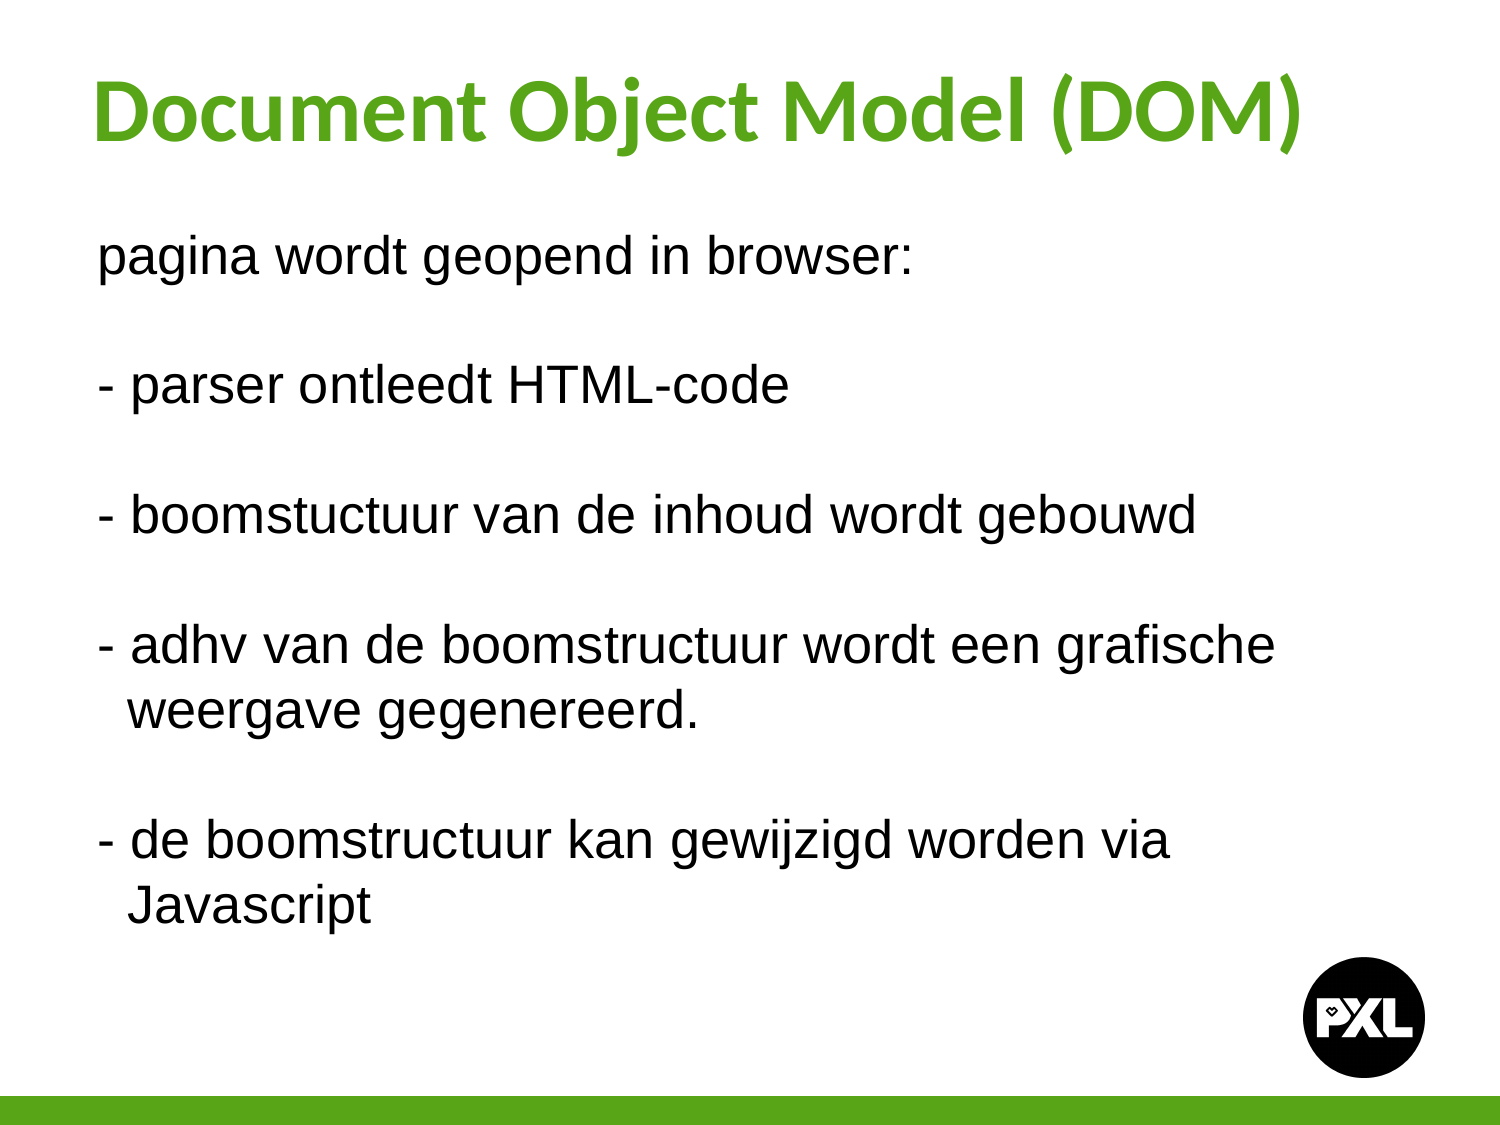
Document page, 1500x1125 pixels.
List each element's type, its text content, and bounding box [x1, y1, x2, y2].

picture [1303, 957, 1425, 1078]
text_box Document Object Model (DOM) [0, 42, 1443, 168]
text_box pagina wordt geopend in browser: - parser ontleedt HTML-code - boomstuctuur van de inhoud wordt gebouwd - adhv van de boomstructuur wordt een grafische weergave gegenereerd. - de boomstructuur kan gewijzigd worden via Javascript [82, 212, 1394, 894]
